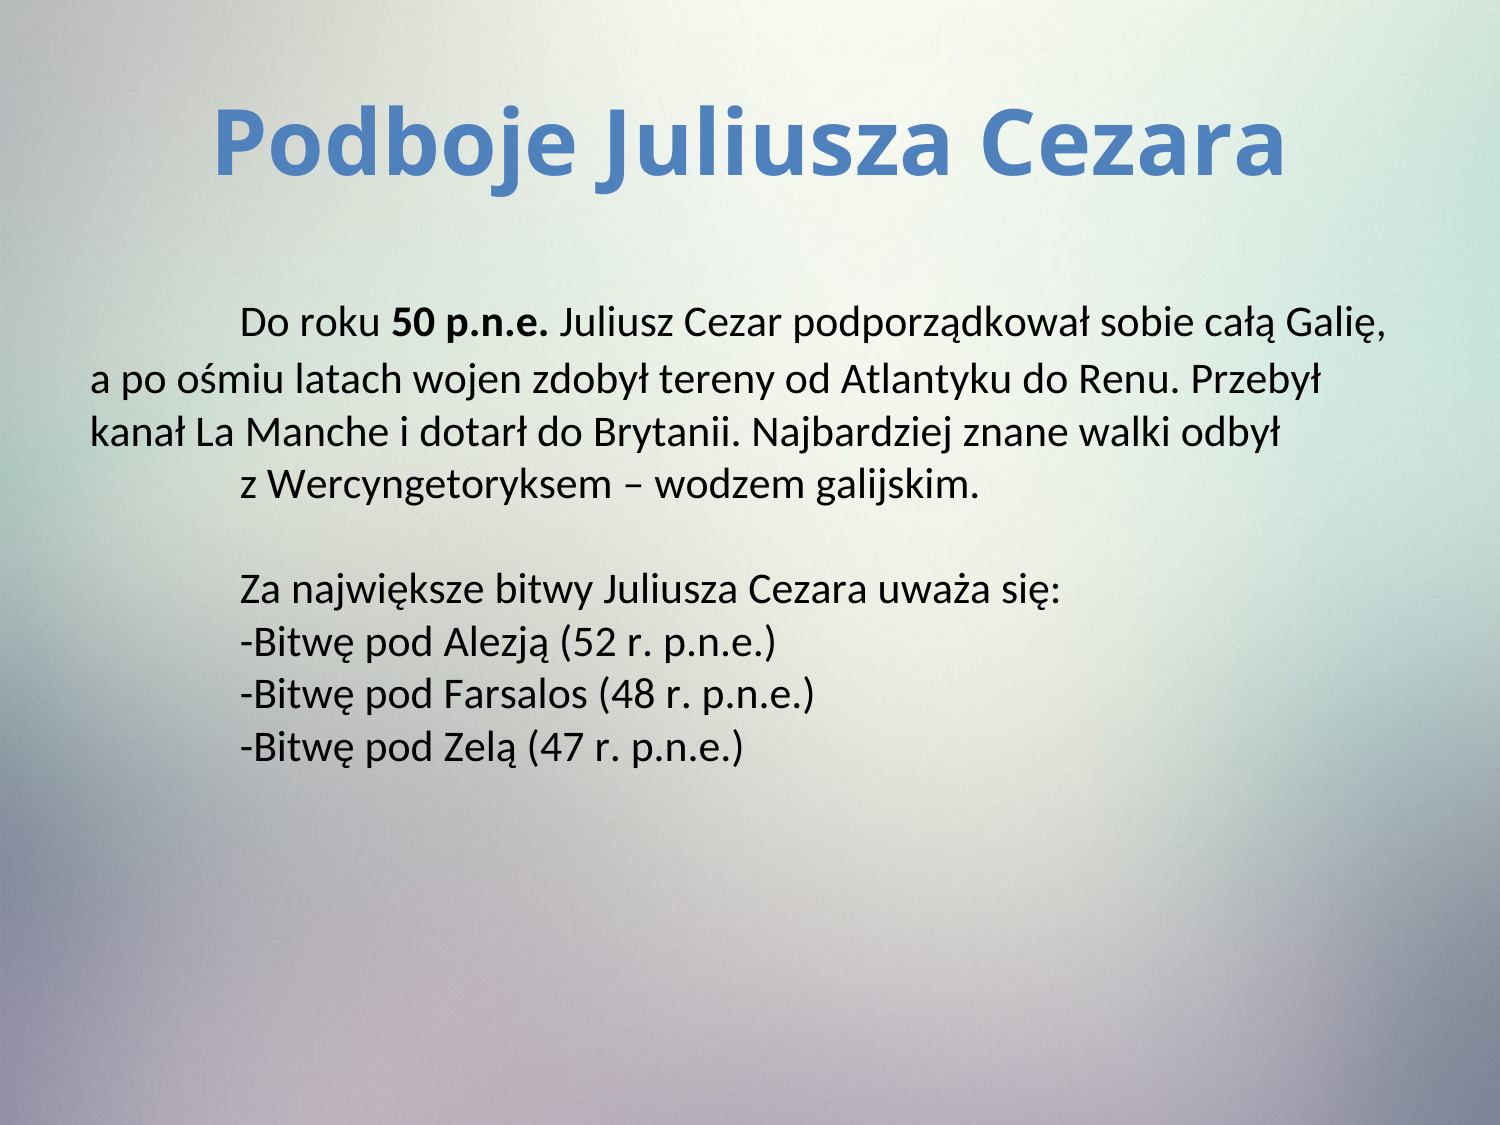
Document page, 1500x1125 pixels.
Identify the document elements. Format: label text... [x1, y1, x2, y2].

picture [0, 0, 1500, 1125]
text_box Podboje Juliusza Cezara [75, 45, 1425, 233]
text_box Do roku 50 p.n.e. Juliusz Cezar podporządkował sobie całą Galię, a po ośmiu latach wojen zdobył tereny od Atlantyku do Renu. Przebył kanał La Manche i dotarł do Brytanii. Najbardziej znane walki odbył z Wercyngetoryksem – wodzem galijskim. Za największe bitwy Juliusza Cezara uważa się: -Bitwę pod Alezją (52 r. p.n.e.) -Bitwę pod Farsalos (48 r. p.n.e.) -Bitwę pod Zelą (47 r. p.n.e.) [75, 262, 1425, 1005]
